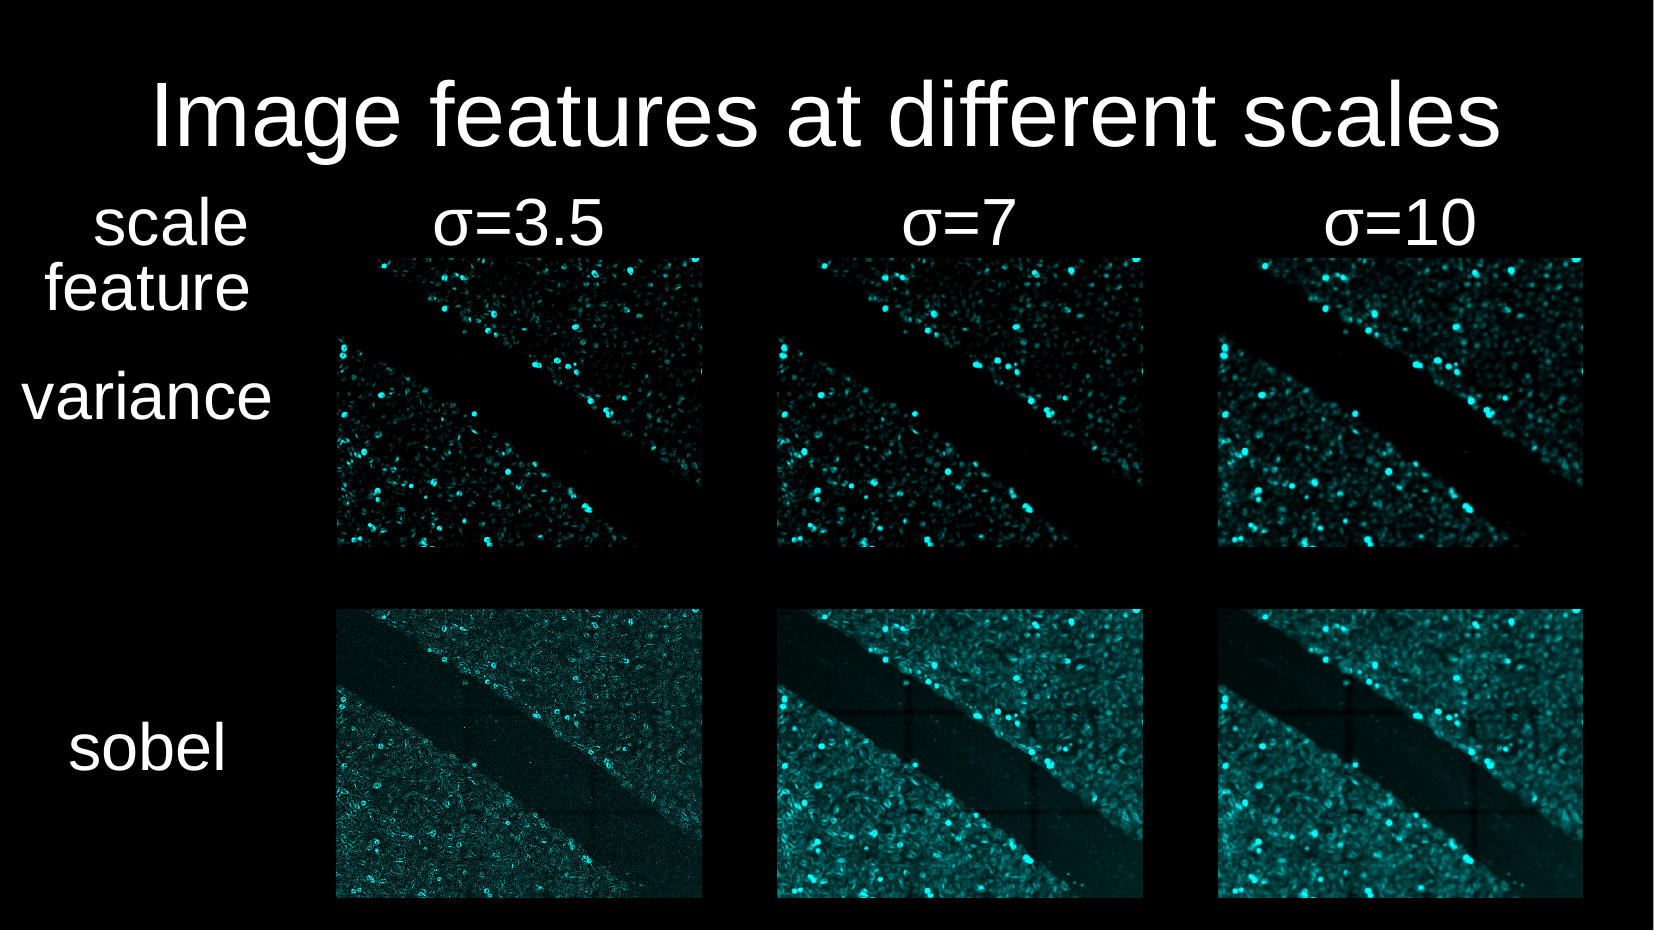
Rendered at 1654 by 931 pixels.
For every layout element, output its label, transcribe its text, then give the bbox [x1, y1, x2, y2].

picture [336, 609, 702, 898]
title Image features at different scales [82, 37, 1571, 193]
picture [1218, 258, 1583, 547]
picture [777, 609, 1143, 898]
list scale [41, 185, 302, 272]
list σ=10 [1270, 185, 1531, 272]
list sobel [17, 710, 278, 797]
picture [777, 258, 1143, 547]
picture [1218, 609, 1583, 898]
list σ=7 [830, 185, 1090, 272]
list variance [17, 359, 278, 446]
list feature [17, 250, 278, 337]
picture [337, 258, 702, 547]
list σ=3.5 [389, 185, 650, 272]
